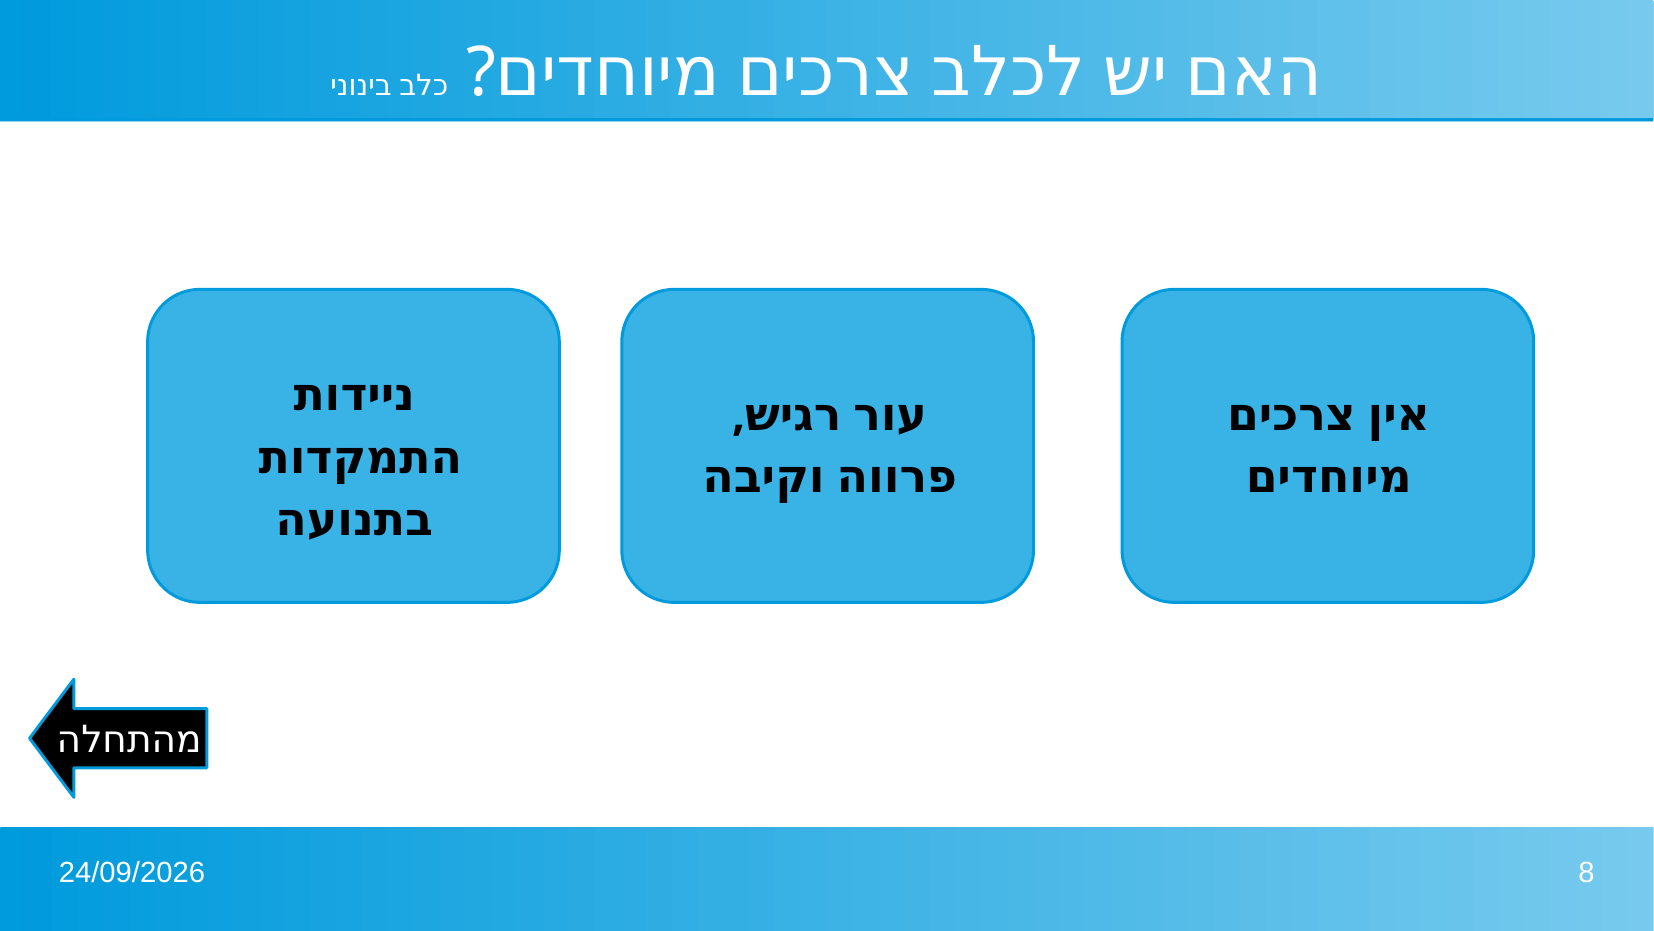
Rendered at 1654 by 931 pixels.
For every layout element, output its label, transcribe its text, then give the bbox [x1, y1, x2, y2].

text_box אין צרכים מיוחדים [1181, 373, 1477, 514]
text_box [147, 289, 560, 603]
text_box [1122, 289, 1534, 603]
title האם יש לכלב צרכים מיוחדים? כלב בינוני [59, 21, 1595, 116]
text_box [621, 289, 1034, 603]
text_box מהתחלה [29, 679, 207, 798]
text_box ניידות התמקדות בתנועה [206, 354, 502, 557]
text_box עור רגיש, פרווה וקיבה [667, 373, 993, 514]
